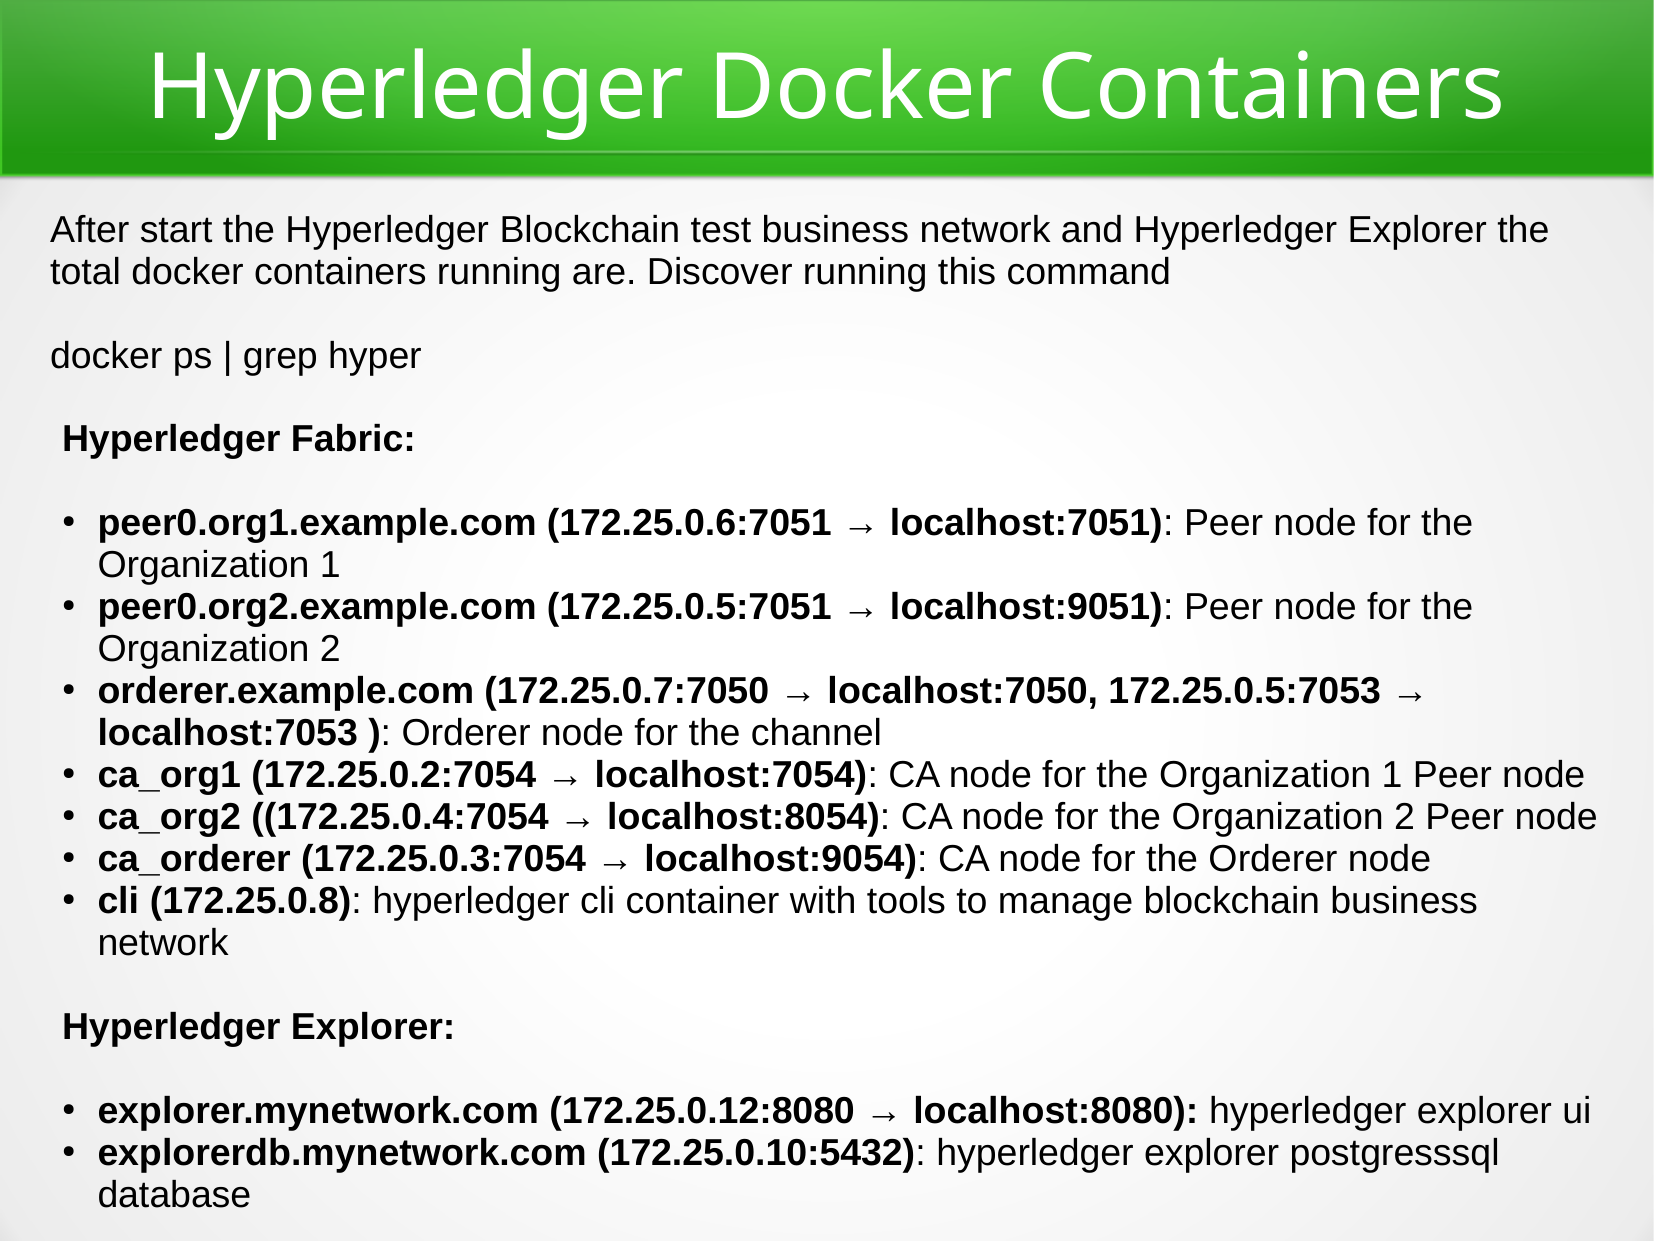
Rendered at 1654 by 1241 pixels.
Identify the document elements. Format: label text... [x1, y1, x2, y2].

text_box Hyperledger Fabric: peer0.org1.example.com (172.25.0.6:7051 → localhost:7051): Peer node for the Organization 1 peer0.org2.example.com (172.25.0.5:7051 → localhost:9051): Peer node for the Organization 2 orderer.example.com (172.25.0.7:7050 → localhost:7050, 172.25.0.5:7053 → localhost:7053 ): Orderer node for the channel ca_org1 (172.25.0.2:7054 → localhost:7054): CA node for the Organization 1 Peer node ca_org2 ((172.25.0.4:7054 → localhost:8054): CA node for the Organization 2 Peer node ca_orderer (172.25.0.3:7054 → localhost:9054): CA node for the Orderer node cli (172.25.0.8): hyperledger cli container with tools to manage blockchain business network Hyperledger Explorer: explorer.mynetwork.com (172.25.0.12:8080 → localhost:8080): hyperledger explorer ui explorerdb.mynetwork.com (172.25.0.10:5432): hyperledger explorer postgresssql database [47, 410, 1630, 1224]
text_box After start the Hyperledger Blockchain test business network and Hyperledger Explorer the total docker containers running are. Discover running this command docker ps | grep hyper [35, 200, 1619, 468]
picture [0, 0, 1654, 1241]
title Hyperledger Docker Containers [82, 11, 1571, 154]
